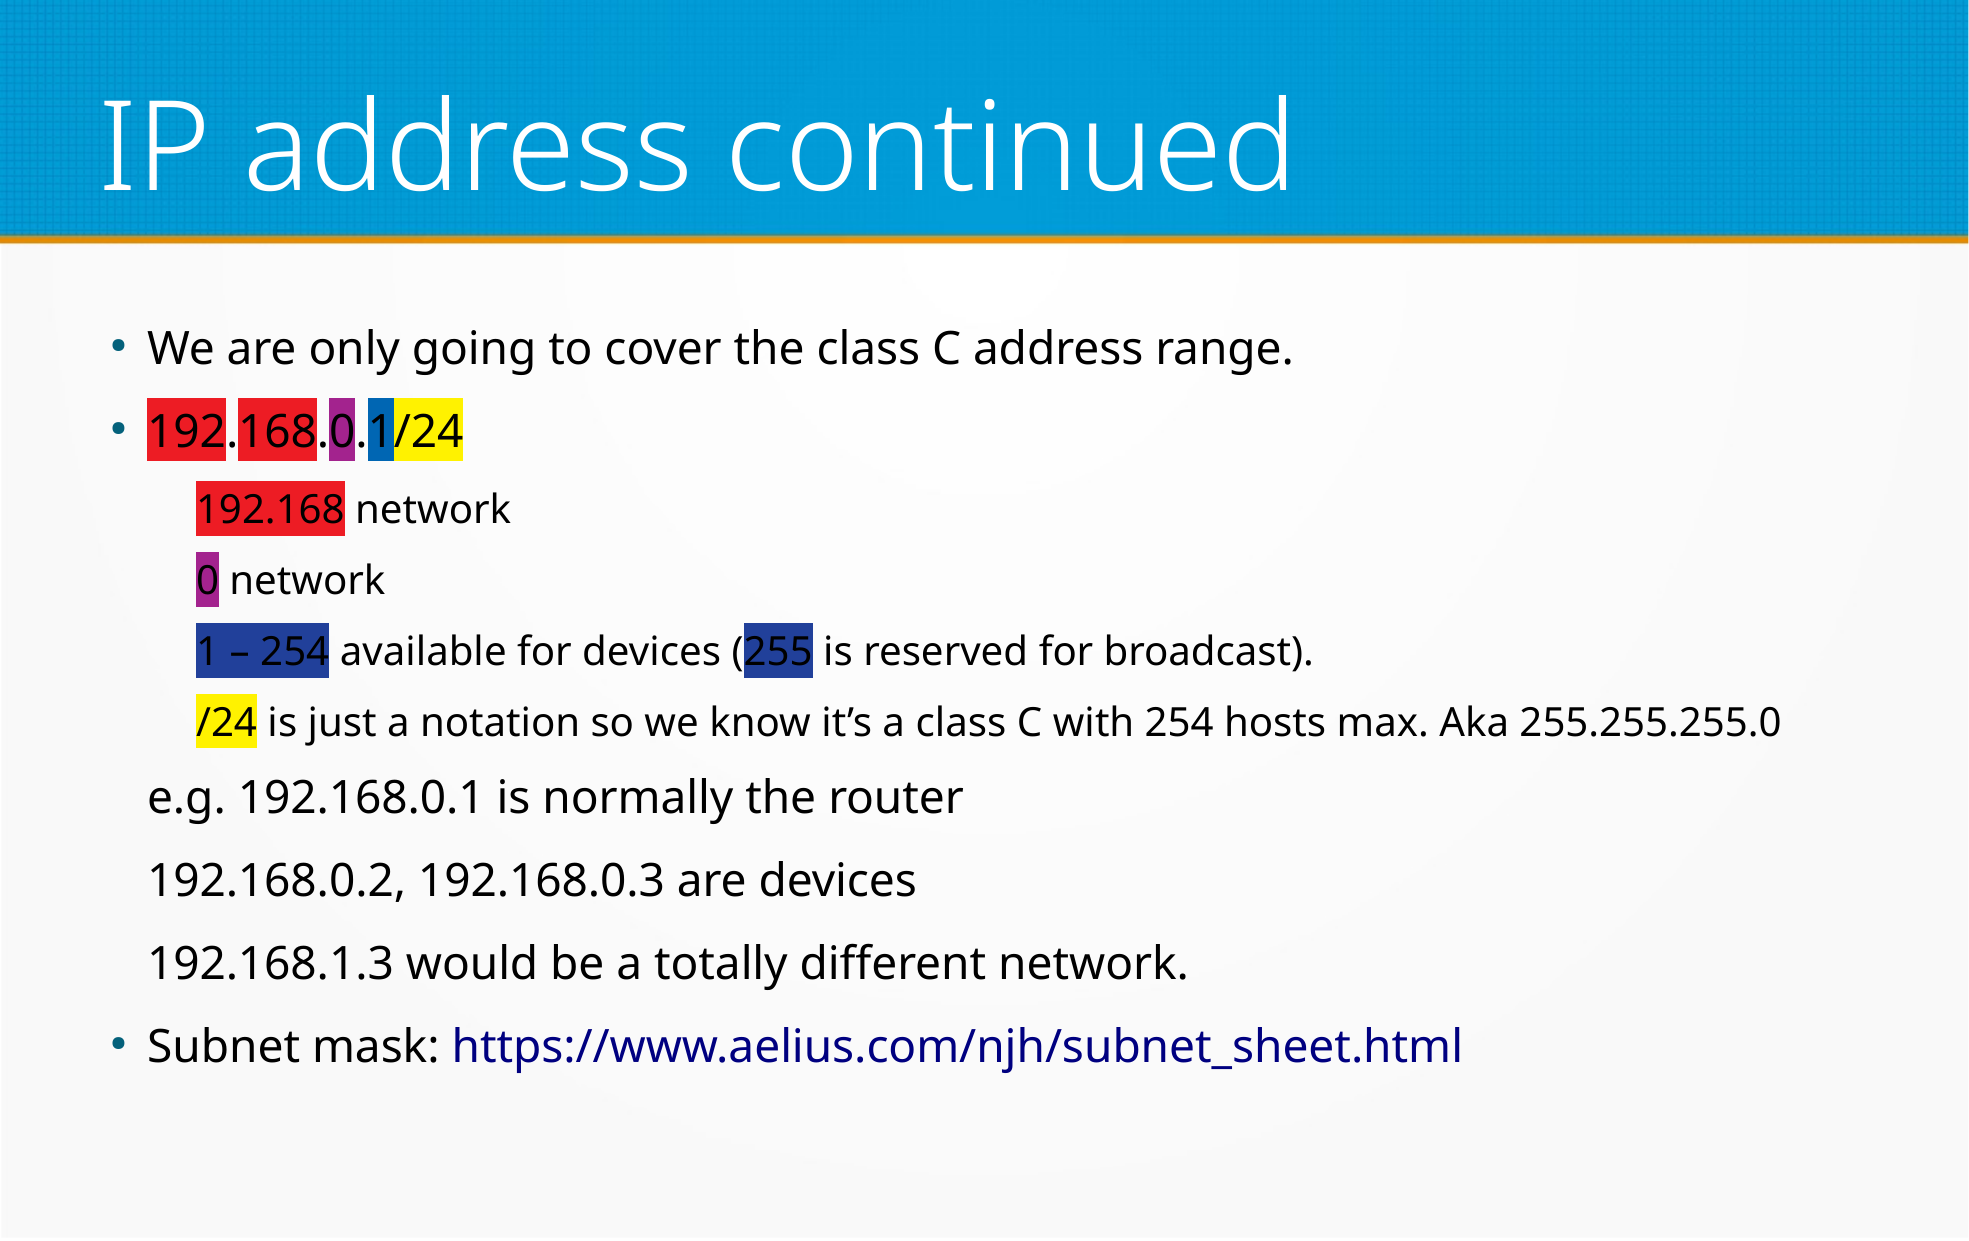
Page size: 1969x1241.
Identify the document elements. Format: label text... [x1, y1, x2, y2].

picture [0, 233, 1969, 1241]
list We are only going to cover the class C address range. 192.168.0.1/24 192.168 network 0 network 1 – 254 available for devices (255 is reserved for broadcast). /24 is just a notation so we know it’s a class C with 254 hosts max. Aka 255.255.255.0 e.g. 192.168.0.1 is normally the router 192.168.0.2, 192.168.0.3 are devices 192.168.1.3 would be a totally different network. Subnet mask: https://www.aelius.com/njh/subnet_sheet.html [98, 315, 1861, 1081]
title IP address continued [98, 19, 1870, 227]
